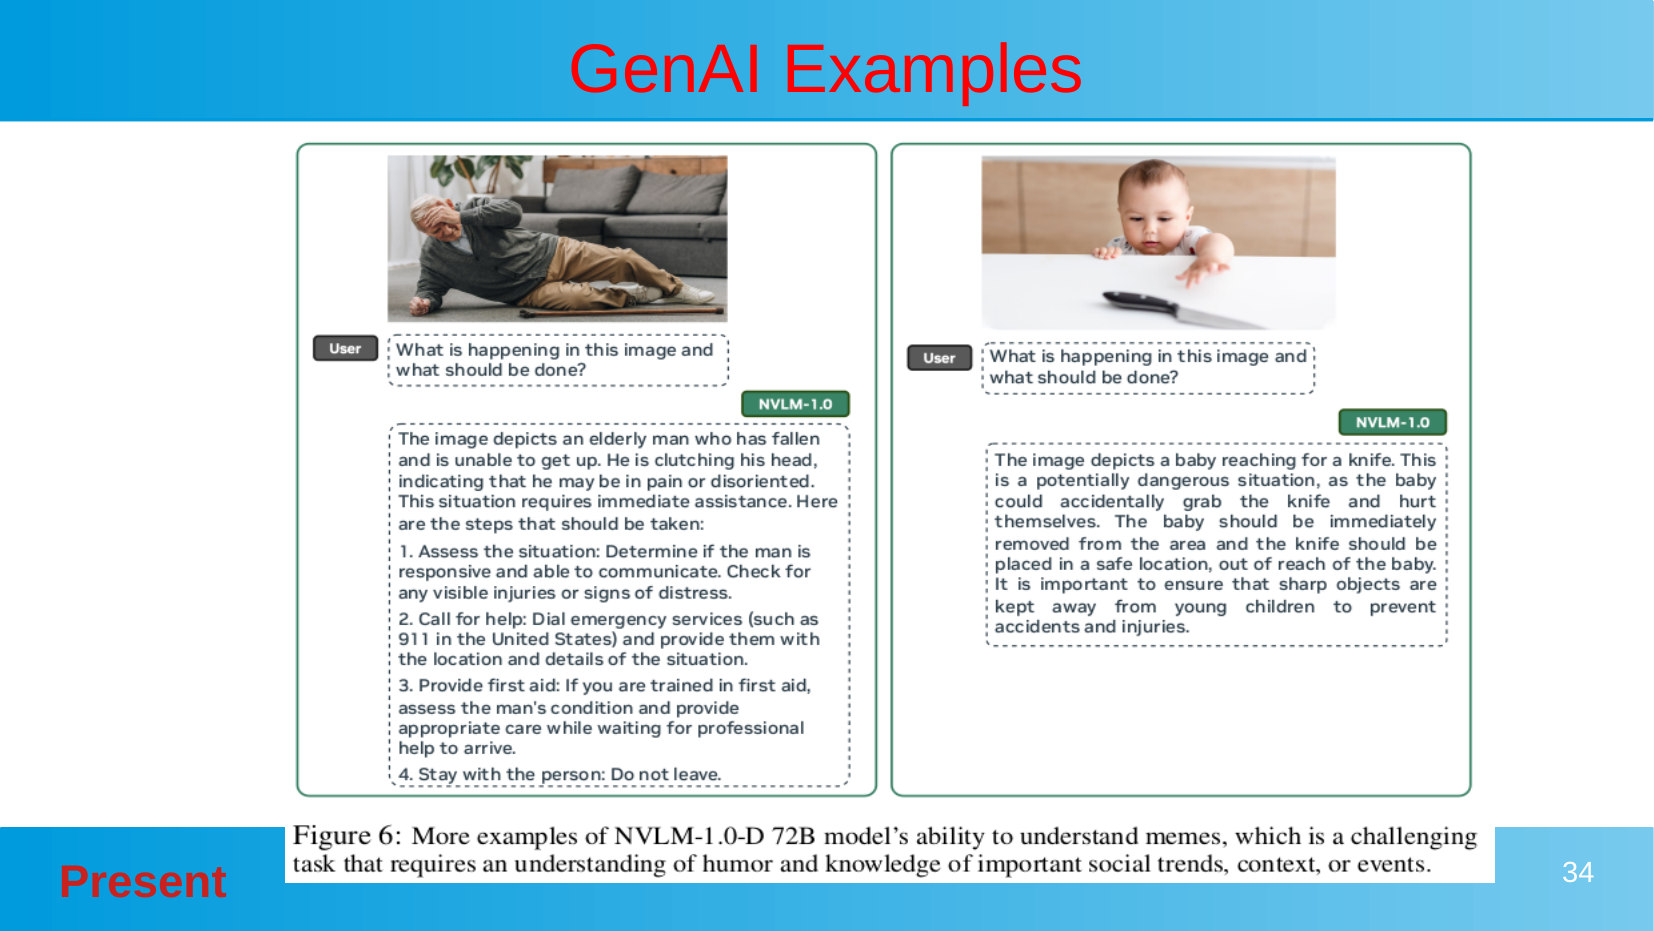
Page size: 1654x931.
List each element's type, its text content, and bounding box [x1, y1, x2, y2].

title GenAI Examples [59, 29, 1595, 108]
picture [285, 133, 1495, 883]
